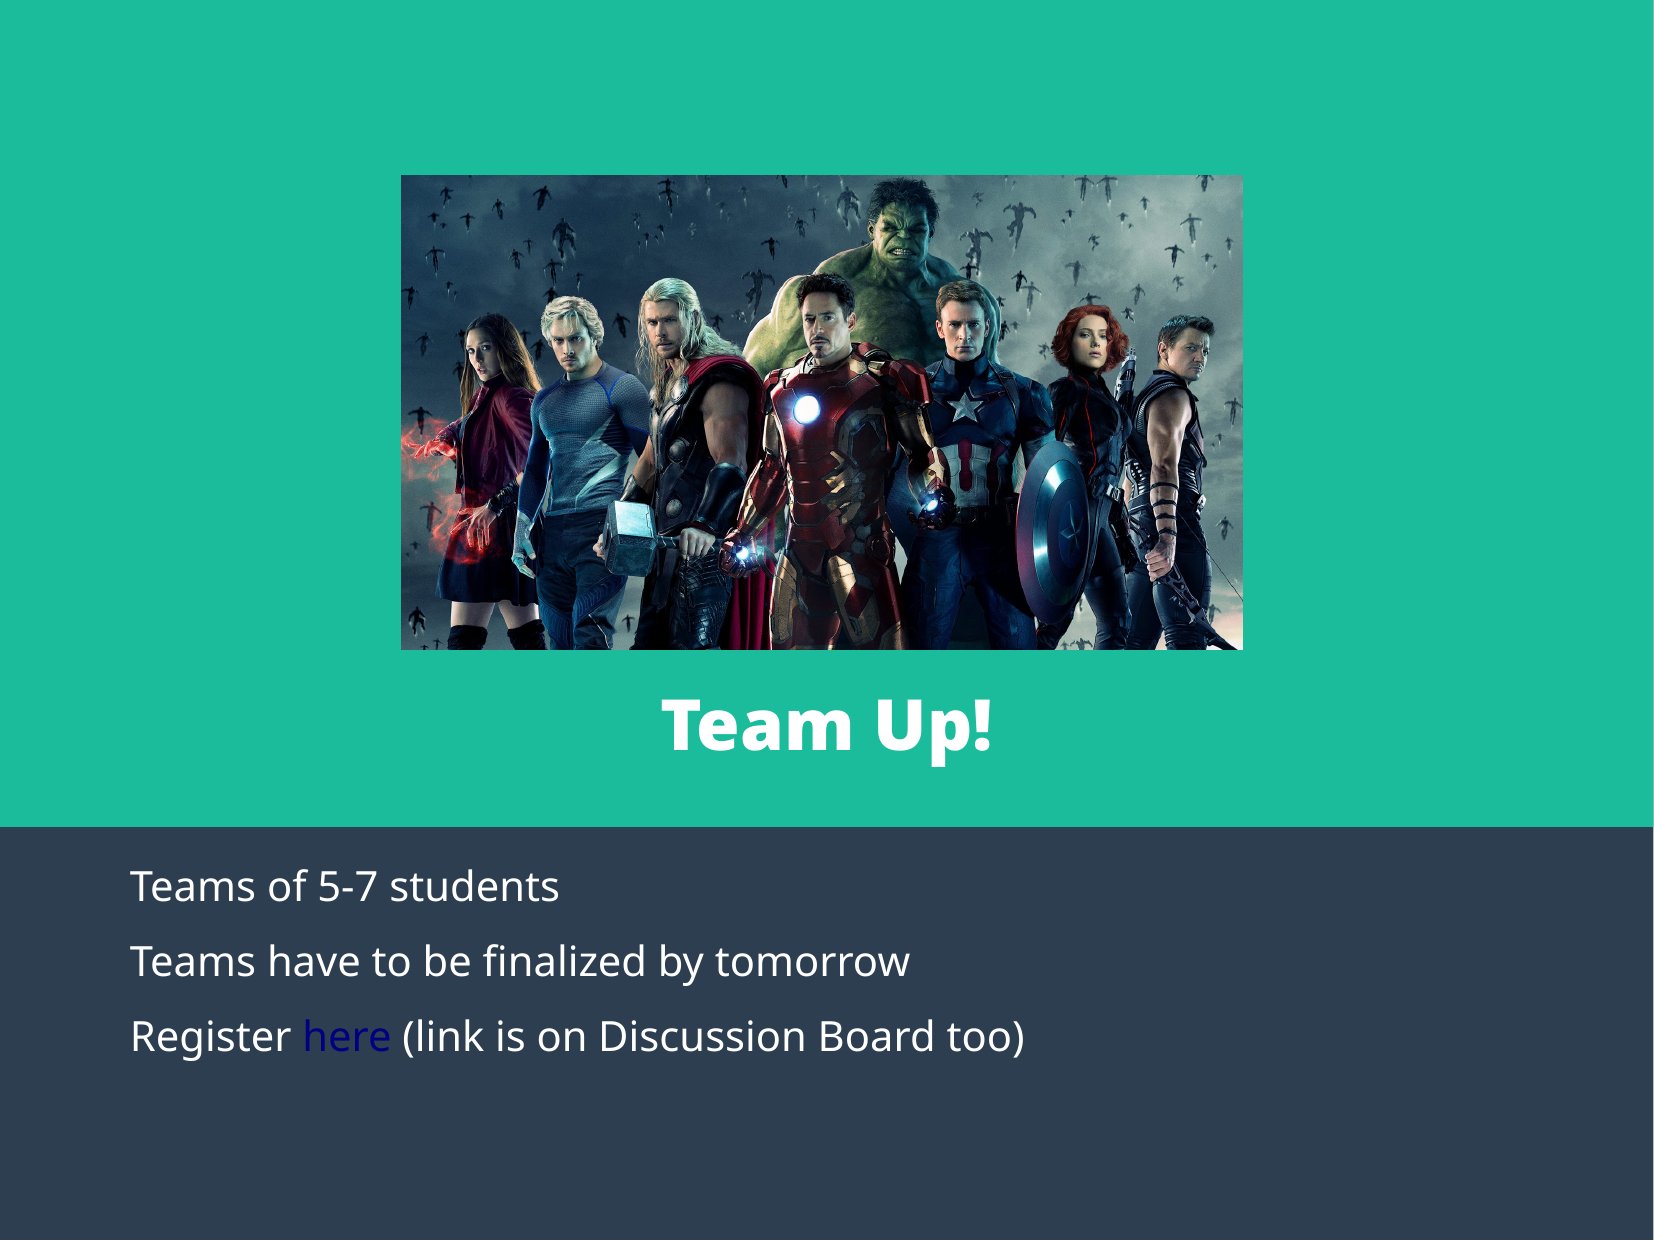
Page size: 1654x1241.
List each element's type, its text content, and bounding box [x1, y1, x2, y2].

picture [401, 175, 1243, 650]
title Team Up! [59, 620, 1595, 778]
list Teams of 5-7 students Teams have to be finalized by tomorrow Register here (link is on Discussion Board too) [59, 856, 1595, 1182]
